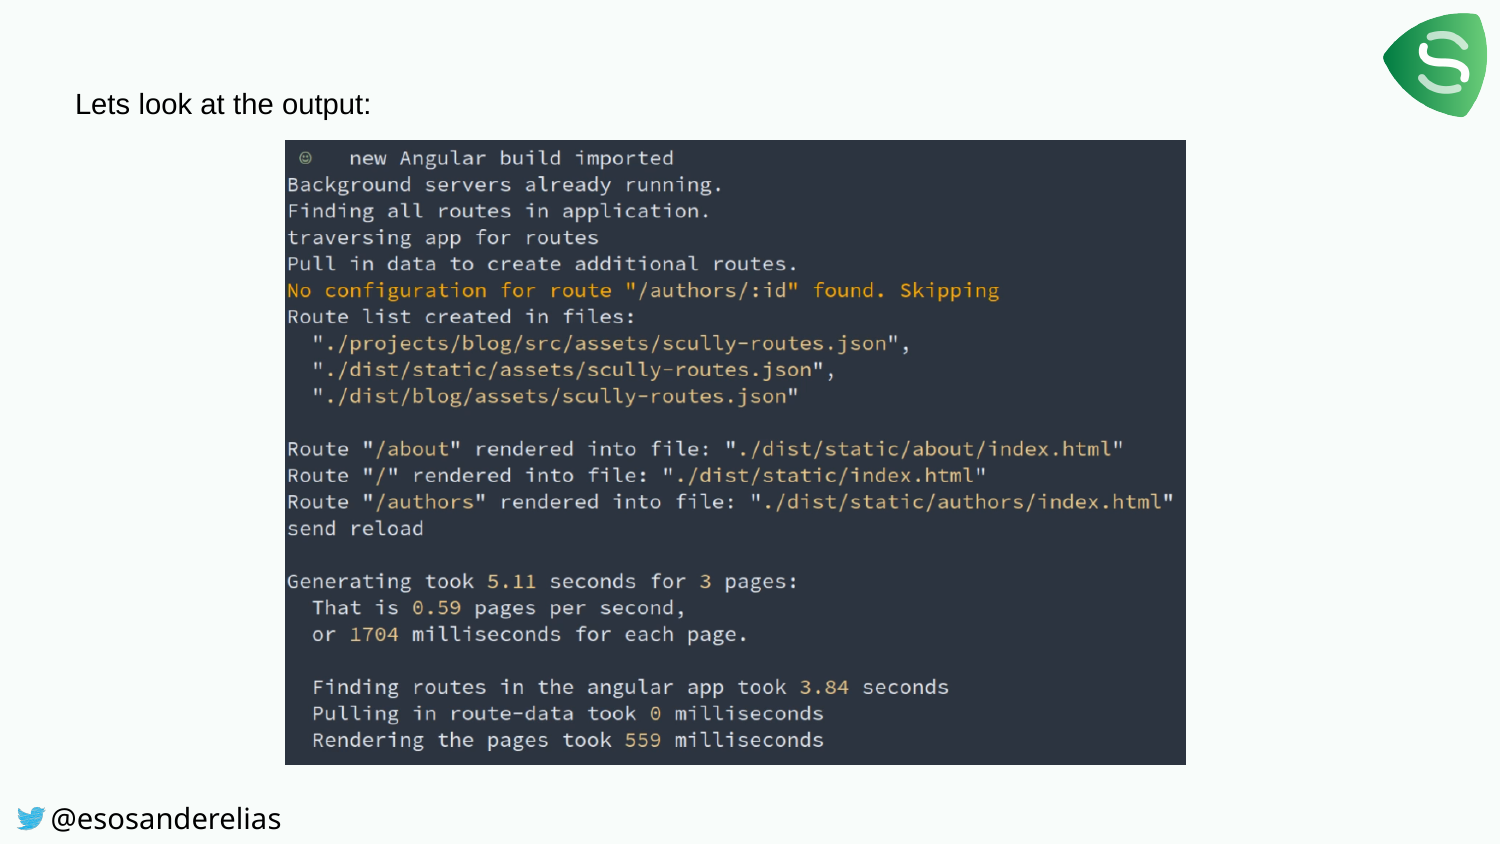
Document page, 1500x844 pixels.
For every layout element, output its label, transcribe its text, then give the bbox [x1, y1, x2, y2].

title Lets look at the output: [75, 33, 1425, 175]
picture [2, 790, 60, 844]
picture [1376, 6, 1494, 124]
picture [285, 140, 1186, 766]
